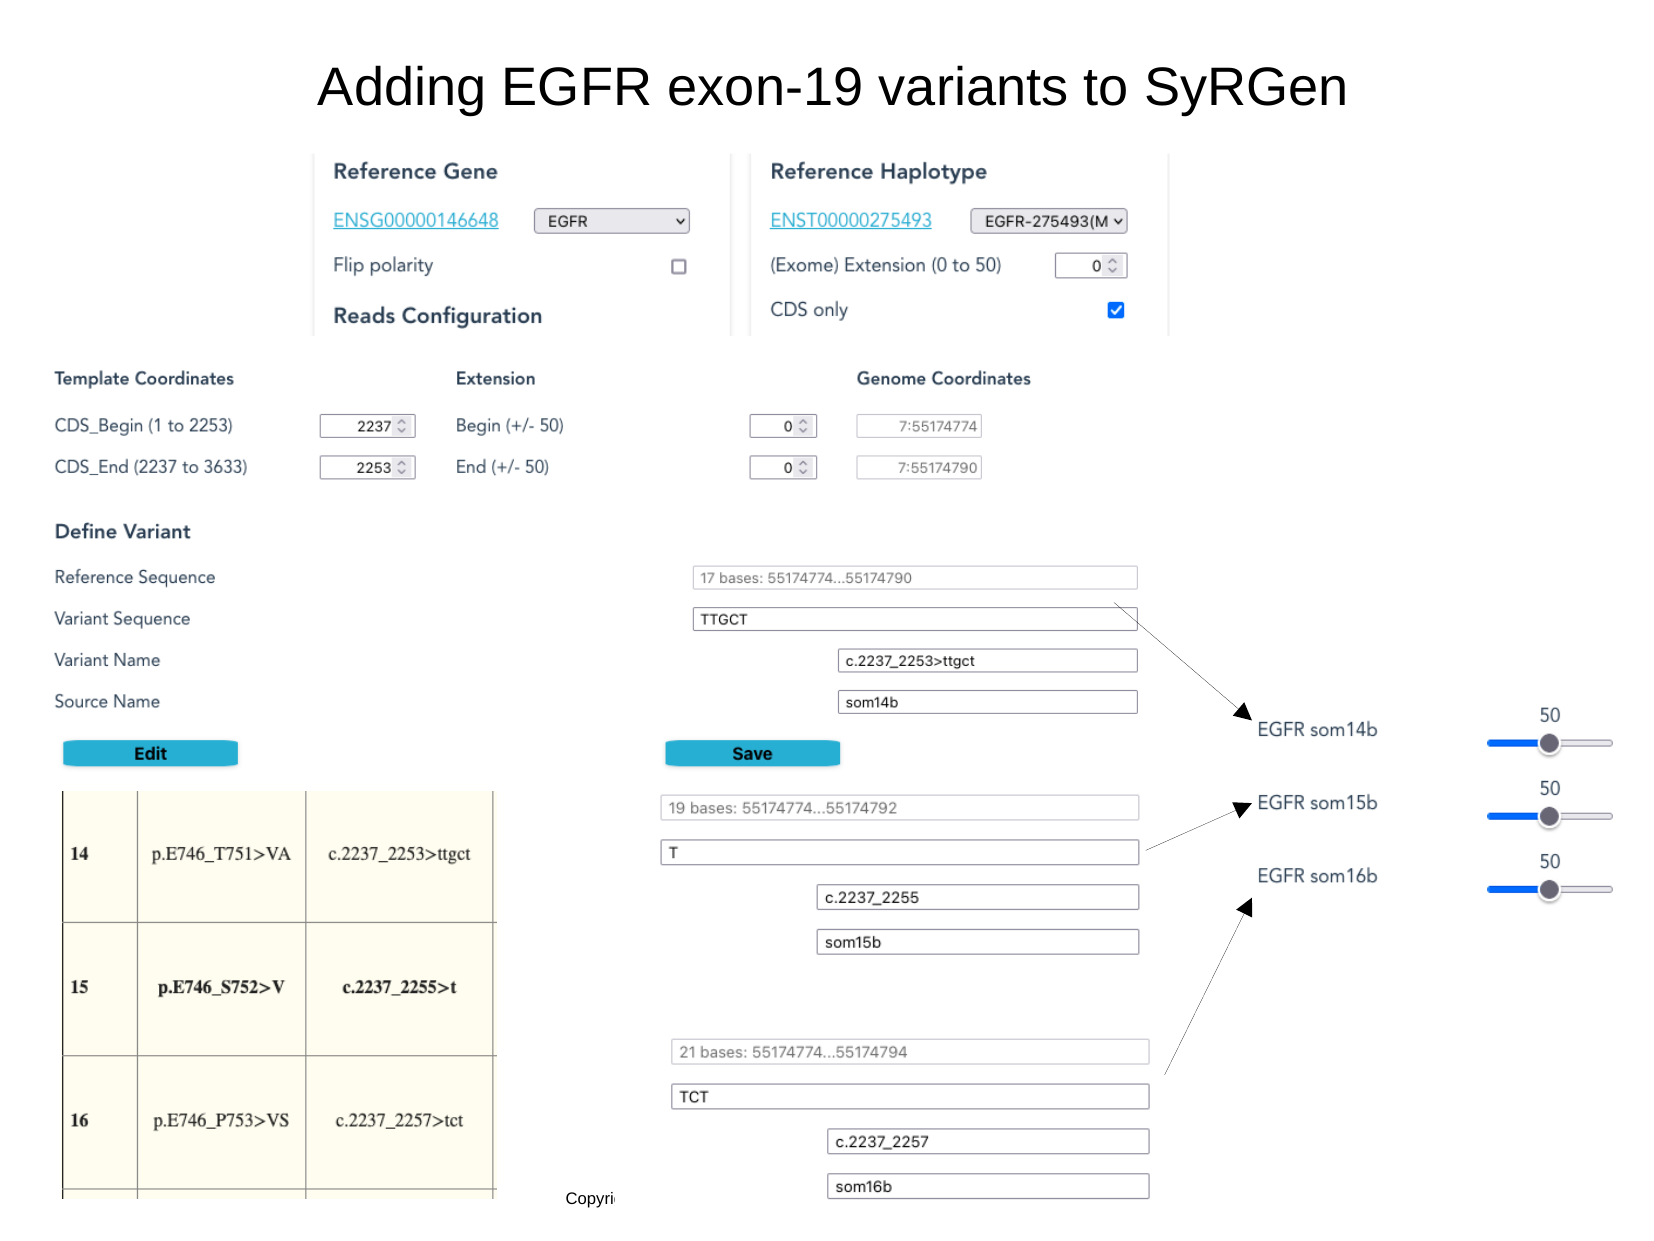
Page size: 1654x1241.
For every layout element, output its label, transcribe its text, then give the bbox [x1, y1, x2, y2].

picture [304, 154, 1170, 336]
picture [1251, 696, 1640, 919]
picture [47, 354, 1170, 969]
picture [61, 791, 497, 1199]
picture [615, 1001, 1165, 1211]
title Adding EGFR exon-19 variants to SyRGen [2, 21, 1654, 154]
